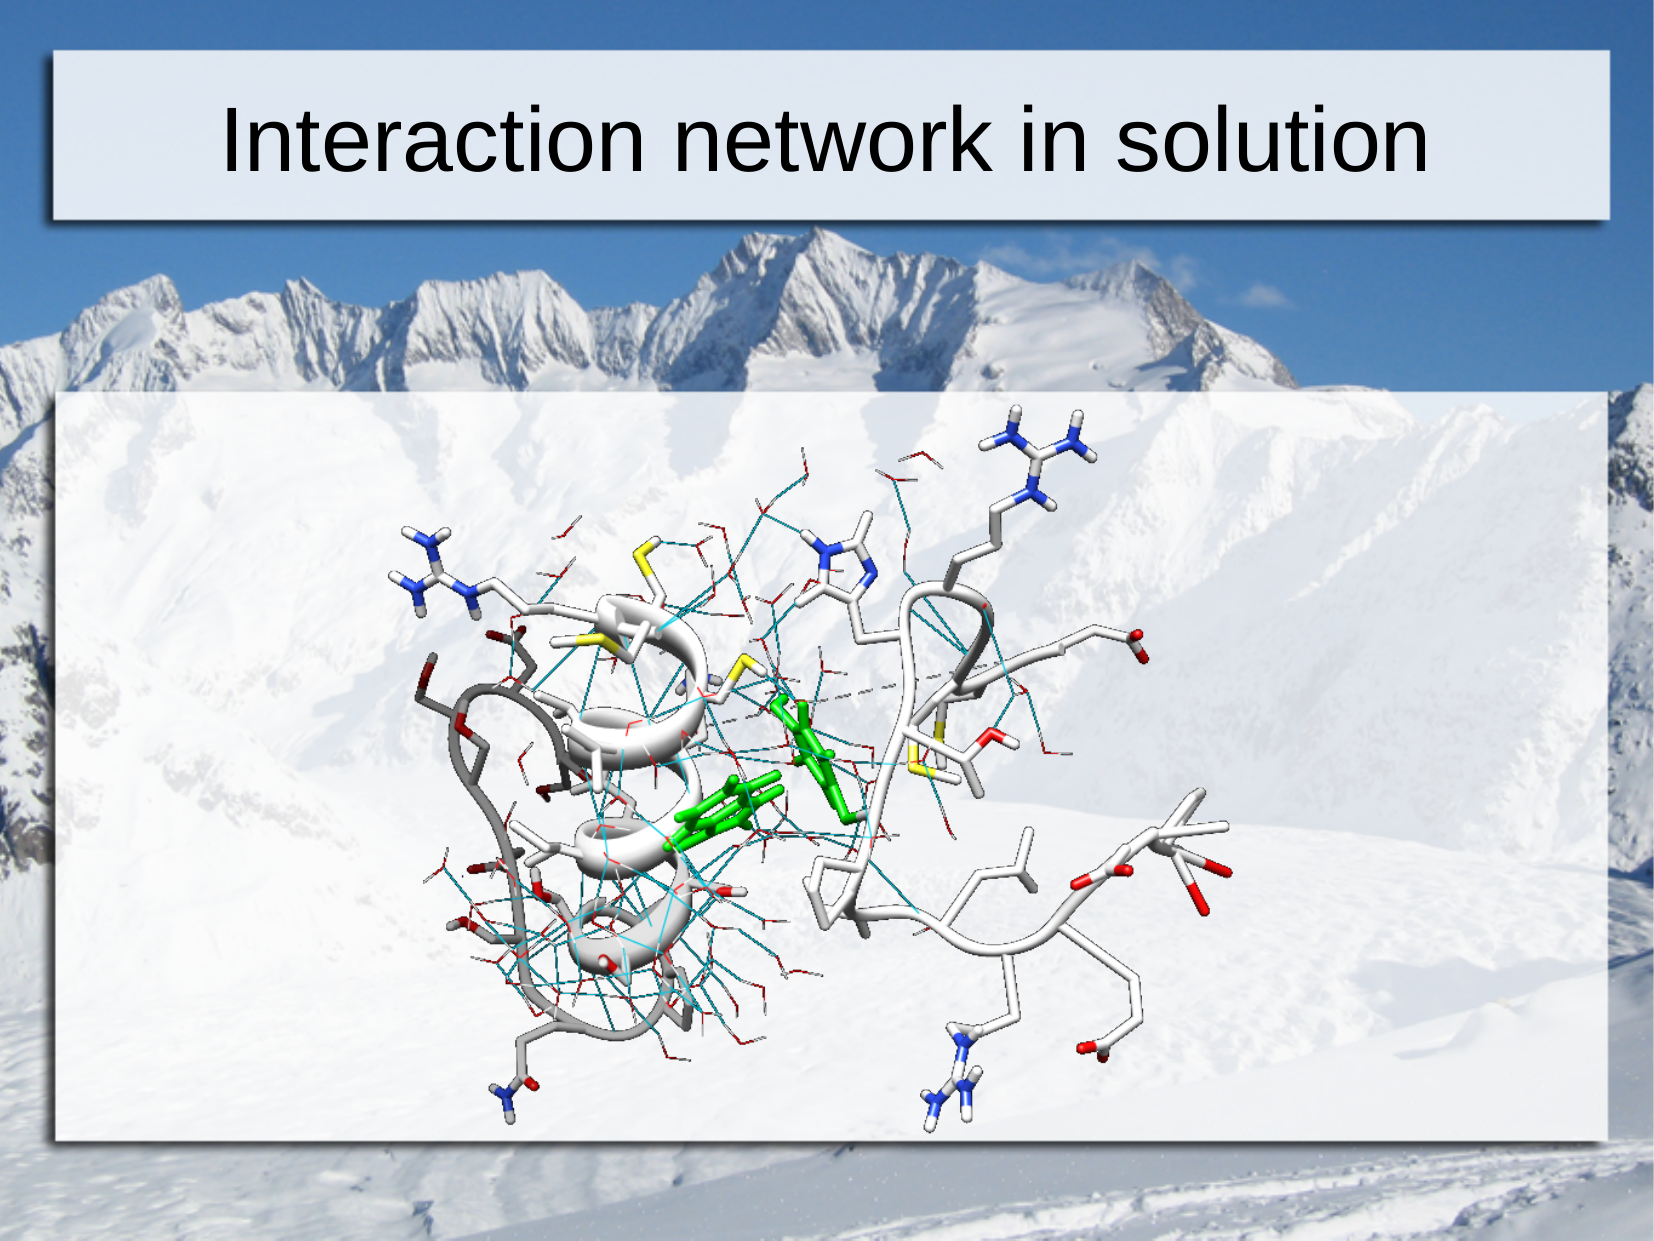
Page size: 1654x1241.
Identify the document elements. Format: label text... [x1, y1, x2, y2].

title Interaction network in solution [59, 68, 1595, 212]
picture [0, 0, 1654, 1241]
